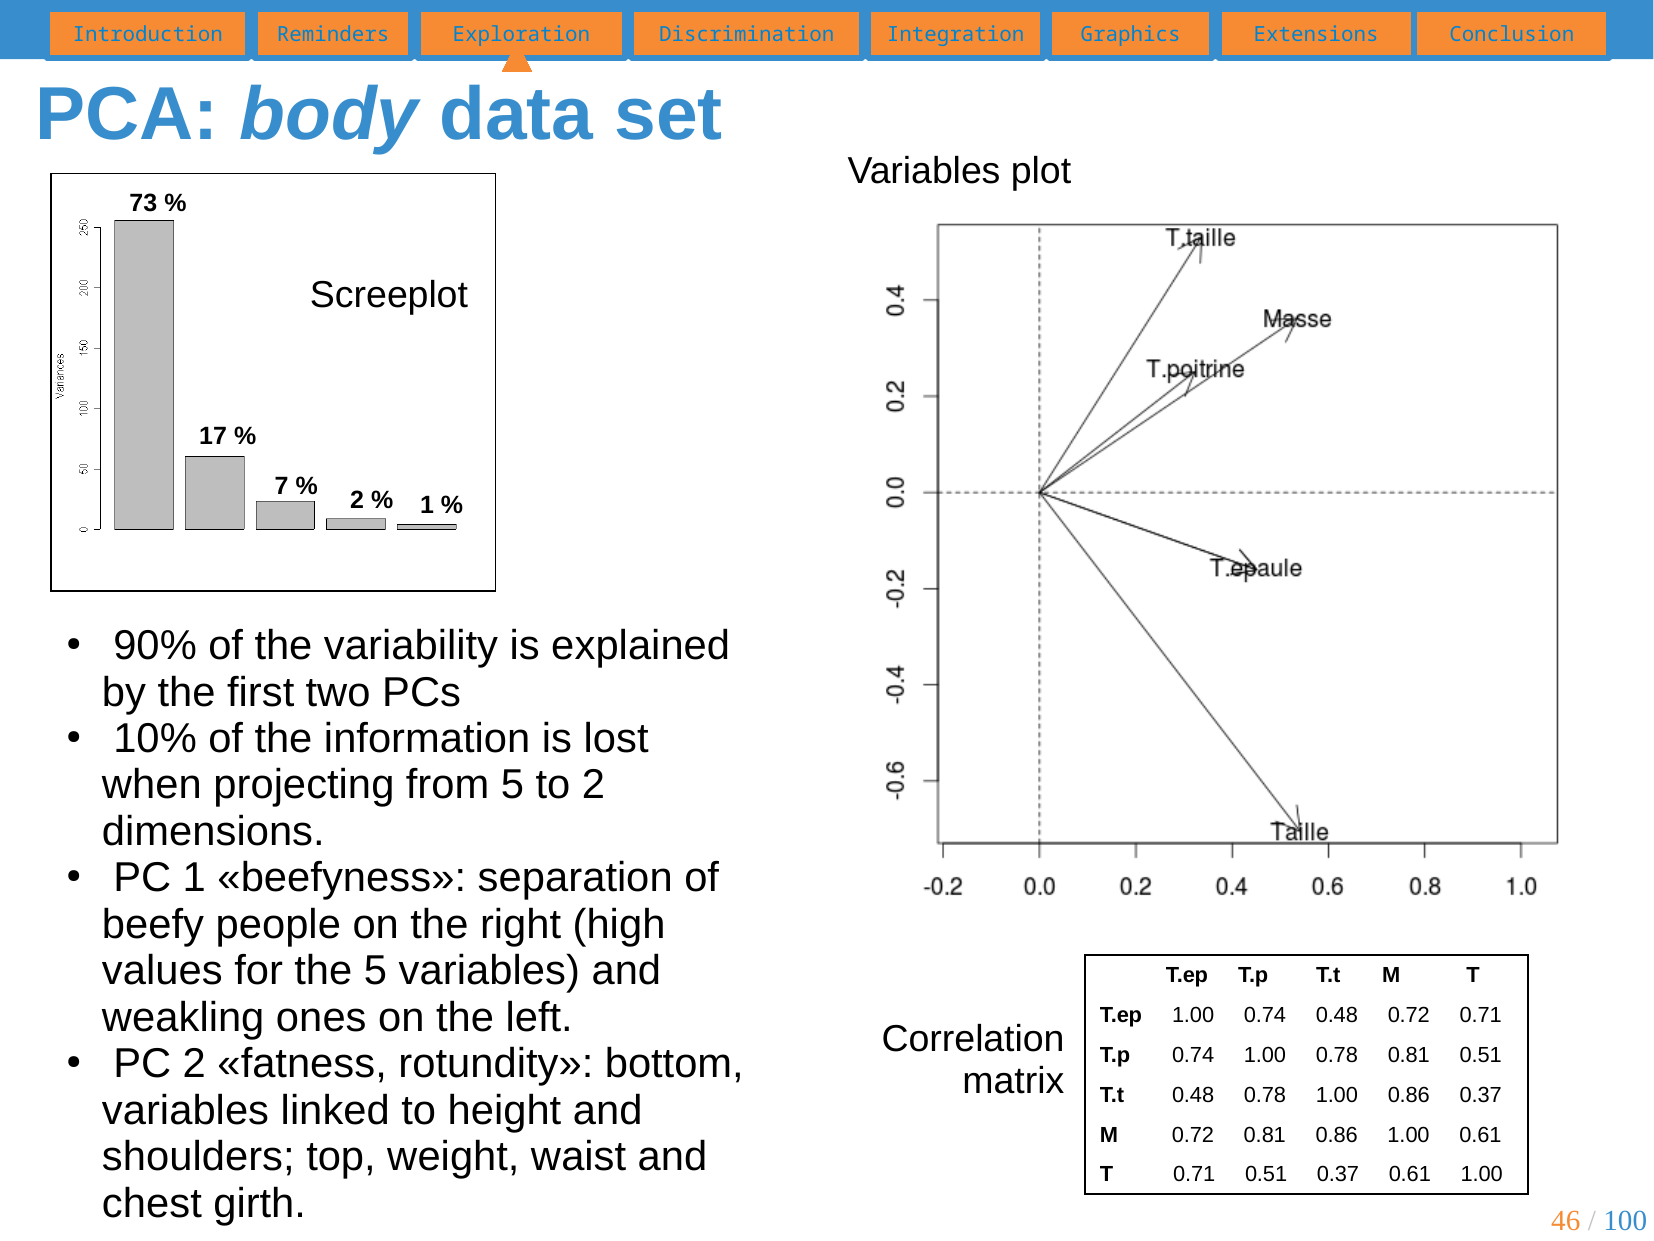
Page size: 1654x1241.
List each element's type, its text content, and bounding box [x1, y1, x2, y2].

text_box 7 % [259, 464, 334, 508]
picture [51, 174, 495, 591]
text_box Correlation matrix [842, 1009, 1080, 1109]
text_box [502, 41, 532, 72]
title PCA: body data set [35, 61, 1571, 166]
text_box T.ep T.p T.t M T T.ep 1.00 0.74 0.48 0.72 0.71 T.p 0.74 1.00 0.78 0.81 0.51 T.t 0.48 0.78 1.00 0.86 0.37 M 0.72 0.81 0.86 1.00 0.61 T 0.71 0.51 0.37 0.61 1.00 [1085, 955, 1528, 1195]
text_box Variables plot [832, 141, 1099, 206]
text_box 17 % [184, 413, 277, 458]
text_box 90% of the variability is explained by the first two PCs 10% of the information is lost when projecting from 5 to 2 dimensions. PC 1 «beefyness»: separation of beefy people on the right (high values for the 5 variables) and weakling ones on the left. PC 2 «fatness, rotundity»: bottom, variables linked to height and shoulders; top, weight, waist and chest girth. [51, 614, 767, 1234]
text_box 1 % [405, 483, 479, 528]
text_box Screeplot [295, 265, 562, 323]
text_box 2 % [335, 477, 410, 522]
picture [820, 109, 1619, 988]
text_box 73 % [114, 180, 217, 225]
